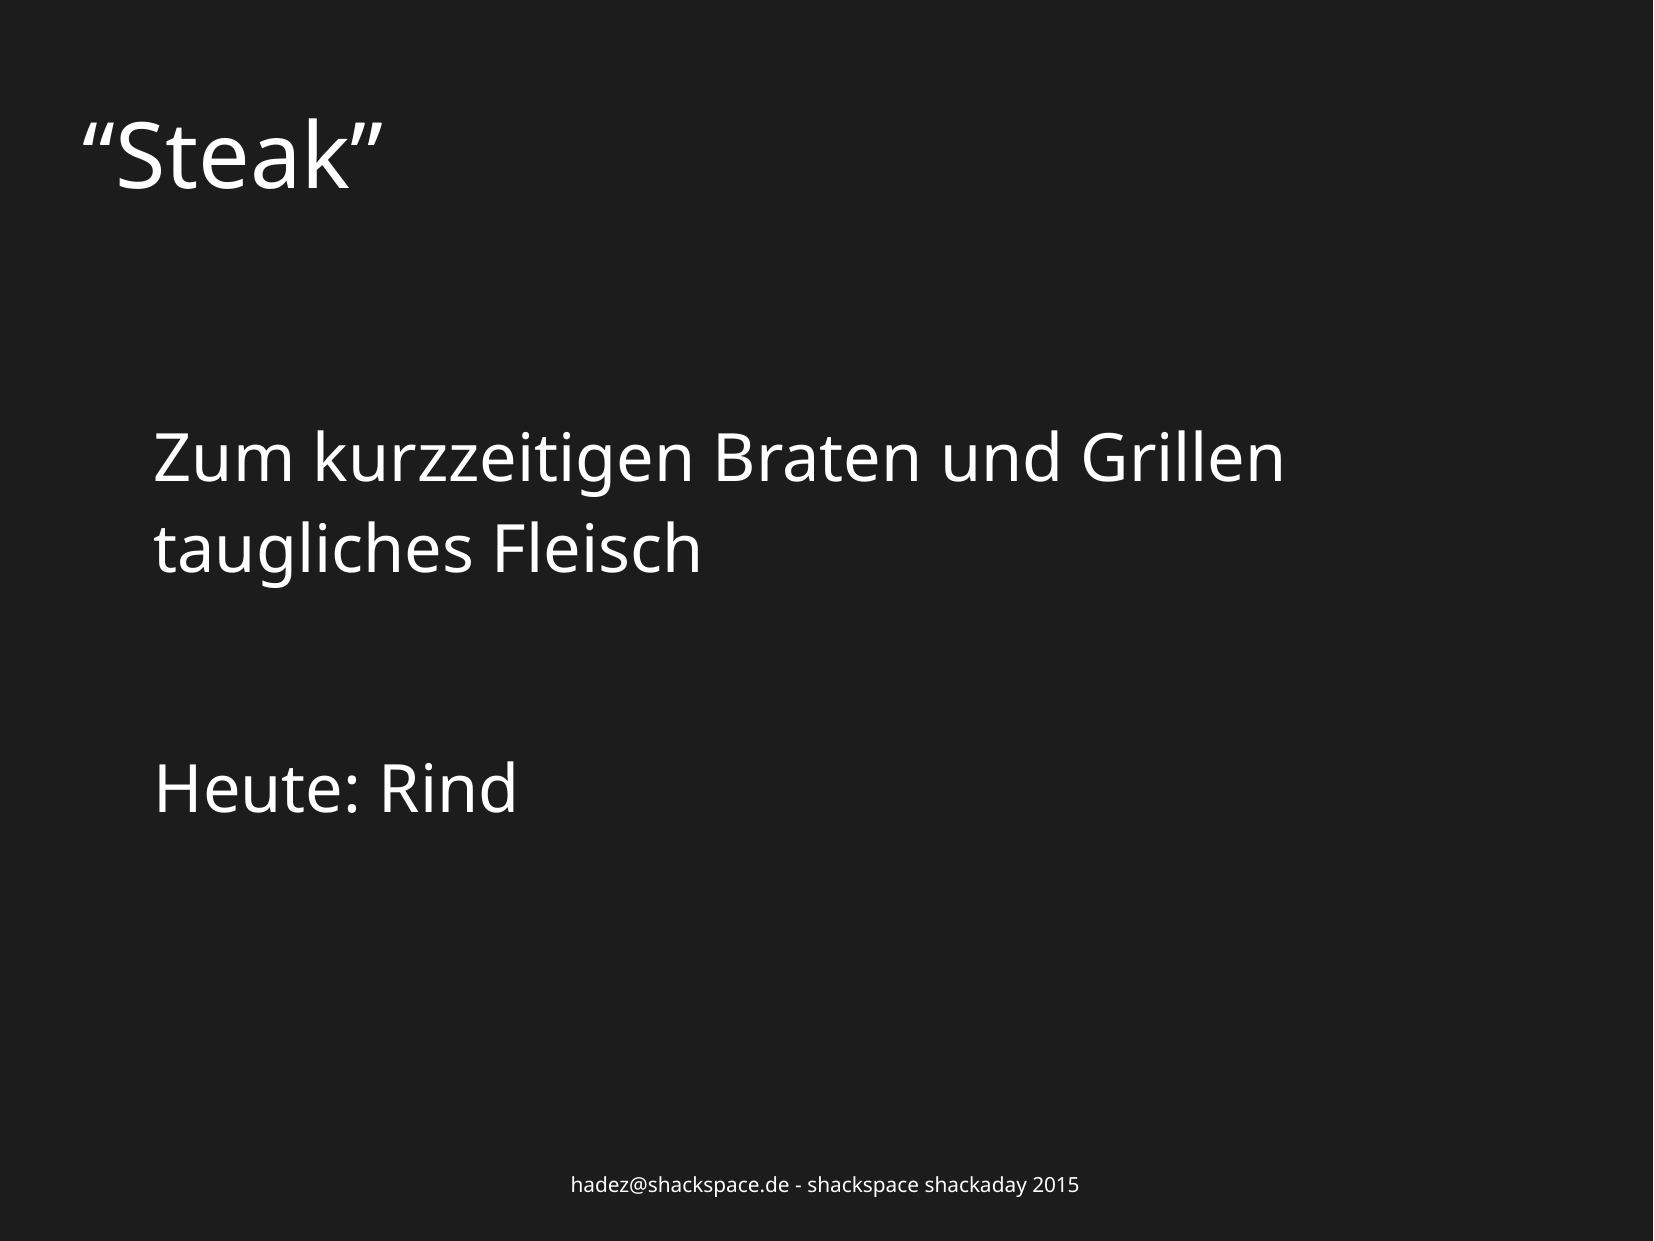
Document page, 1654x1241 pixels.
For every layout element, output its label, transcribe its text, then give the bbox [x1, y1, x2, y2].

title “Steak” [82, 49, 1571, 257]
list Zum kurzzeitigen Braten und Grillen taugliches Fleisch Heute: Rind [82, 290, 1571, 1141]
